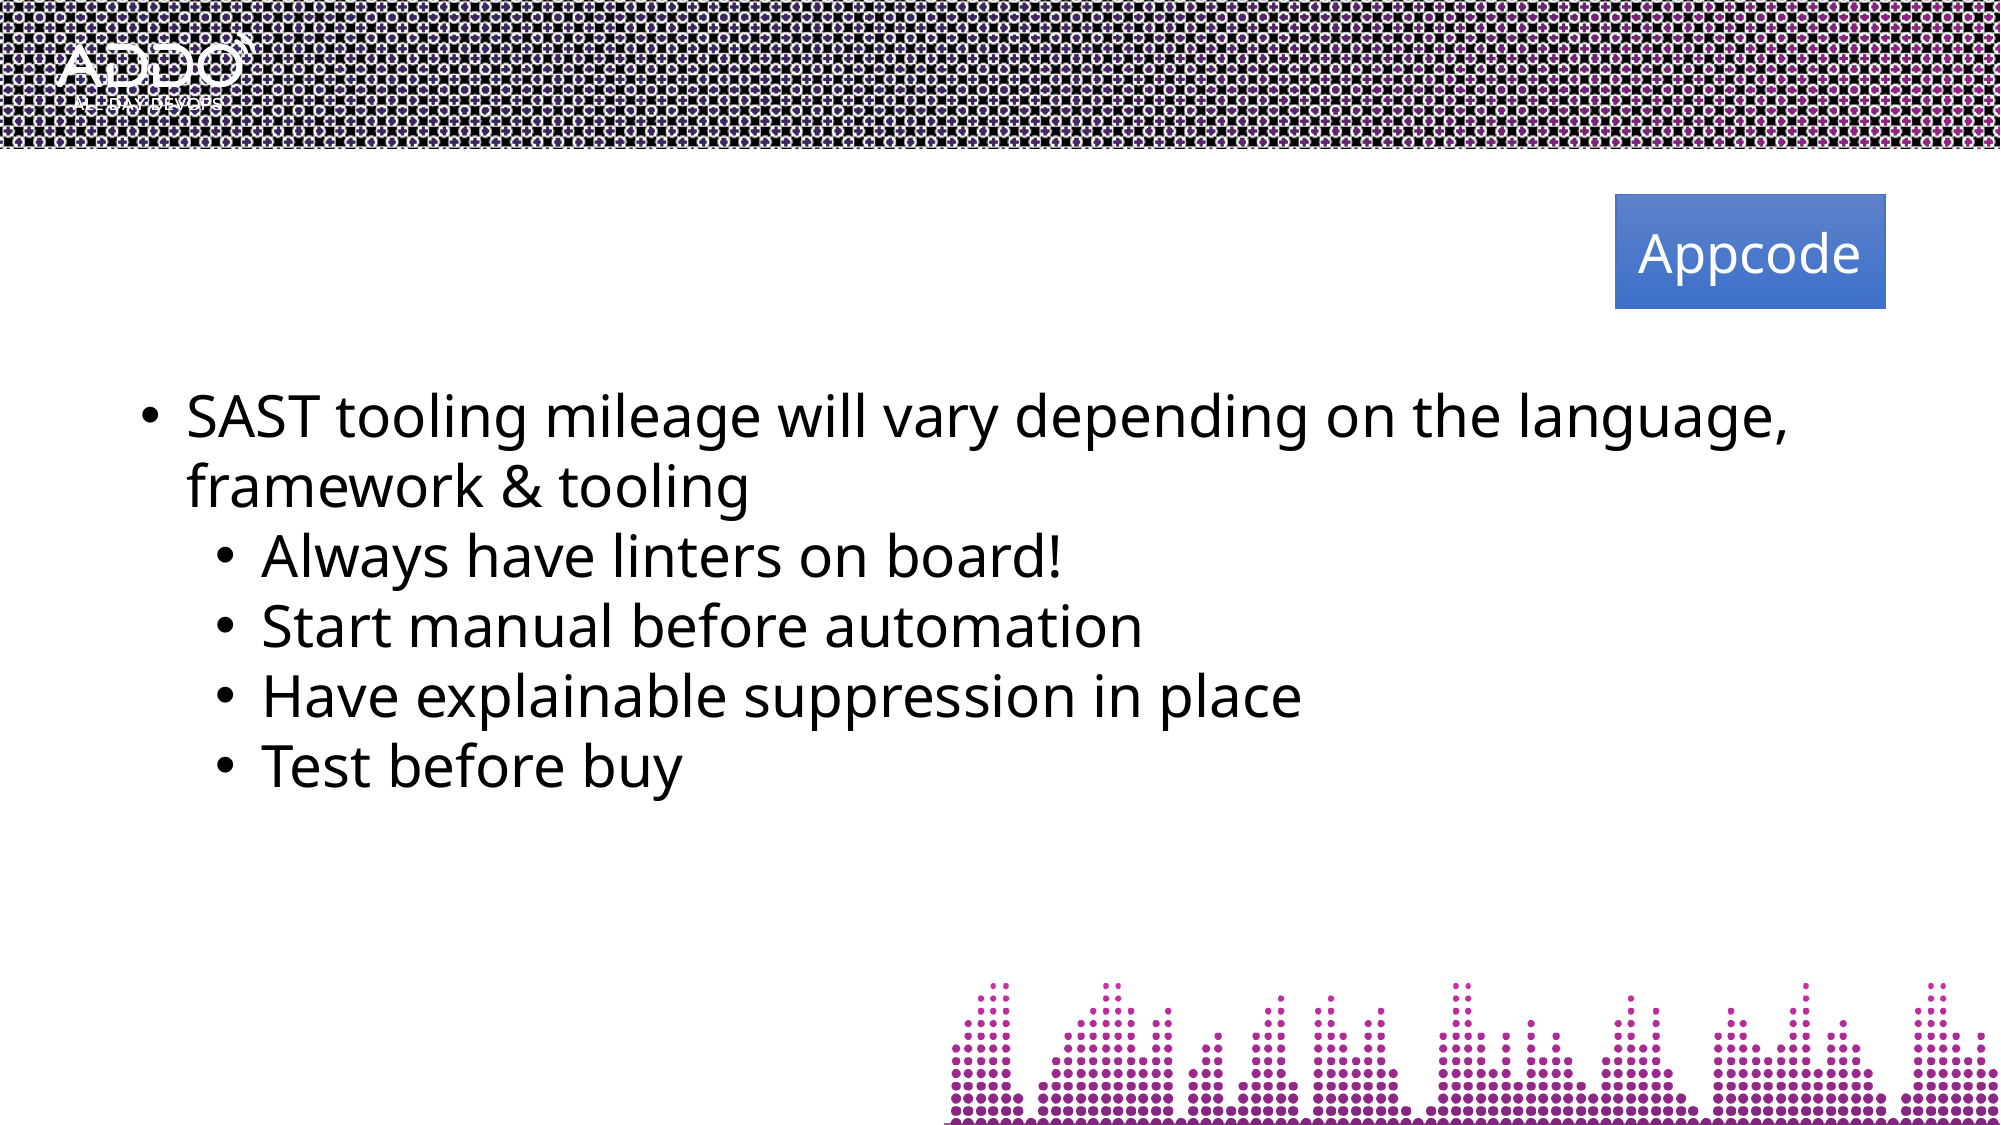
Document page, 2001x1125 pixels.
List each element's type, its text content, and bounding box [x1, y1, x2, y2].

picture [943, 983, 2000, 1125]
text_box Appcode [1616, 194, 1885, 309]
text_box SAST tooling mileage will vary depending on the language, framework & tooling Always have linters on board! Start manual before automation Have explainable suppression in place Test before buy [125, 371, 1834, 882]
picture [0, 0, 2000, 149]
